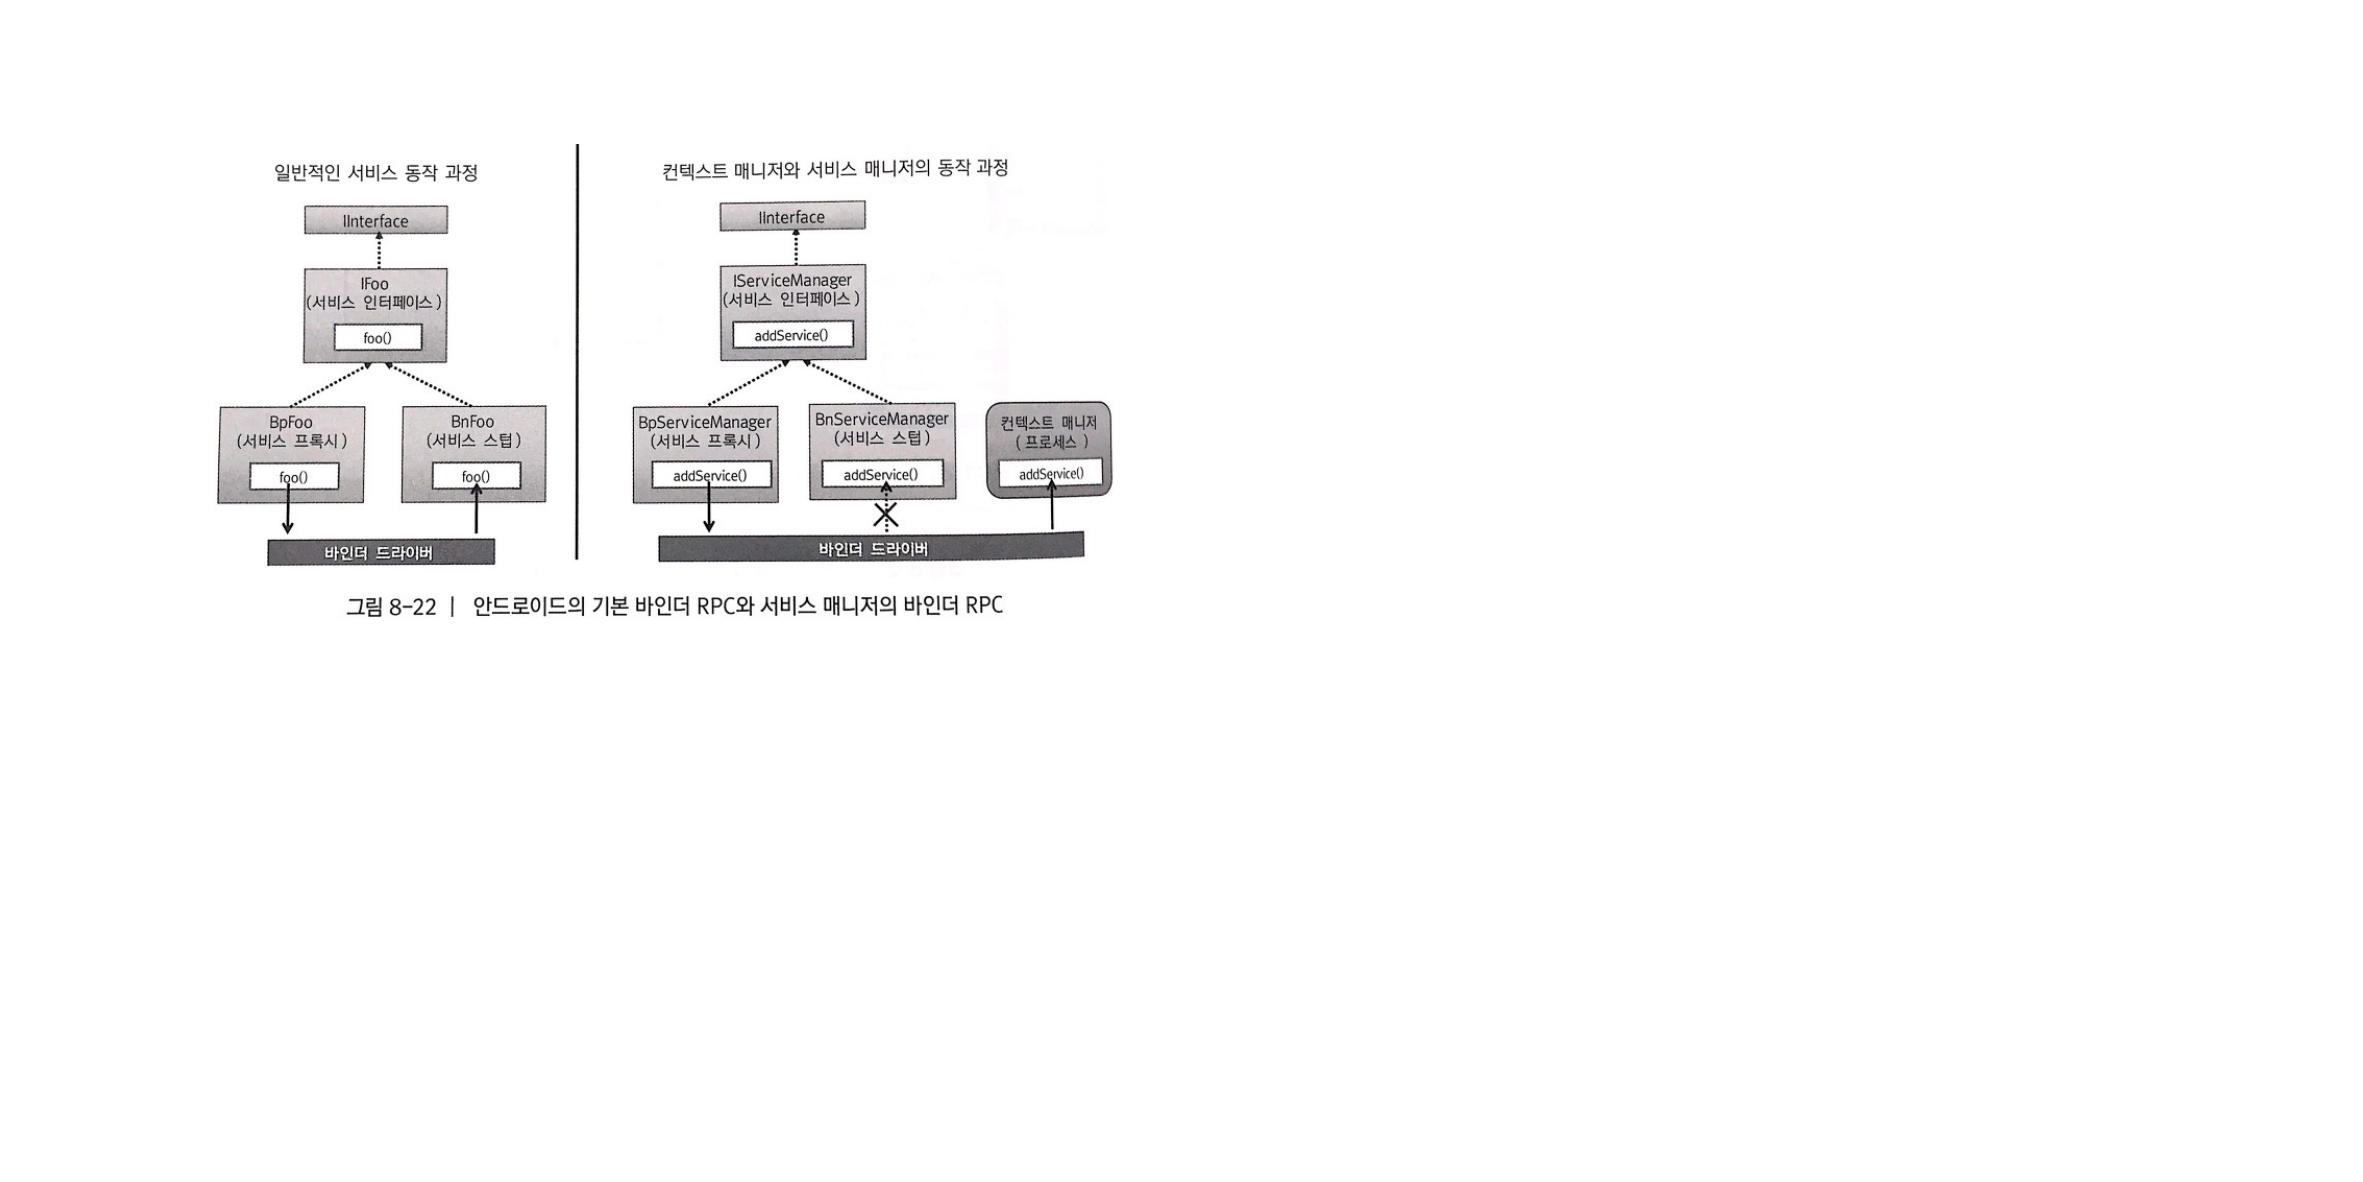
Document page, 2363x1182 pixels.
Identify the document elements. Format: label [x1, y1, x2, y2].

picture [167, 144, 1198, 641]
